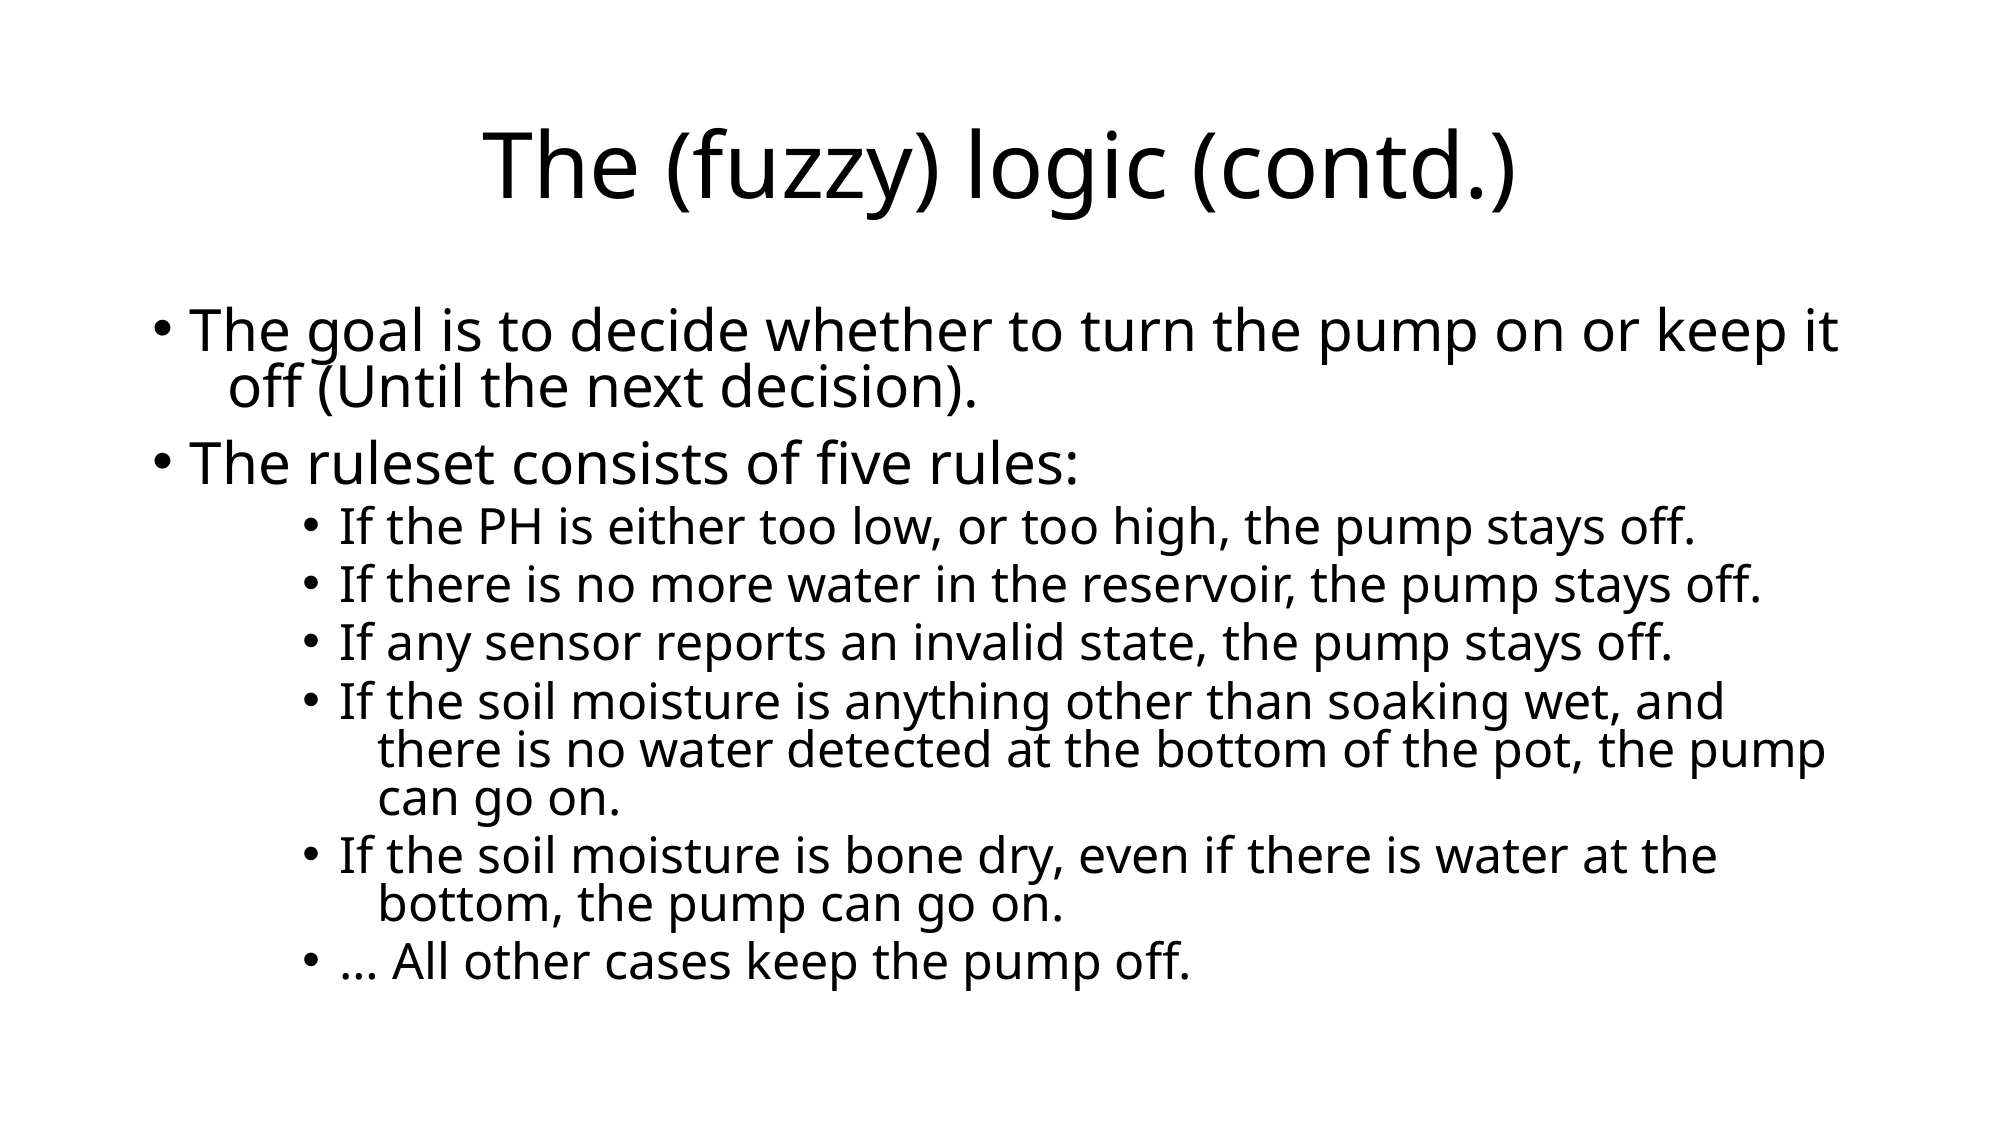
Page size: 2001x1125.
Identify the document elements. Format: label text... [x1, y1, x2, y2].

title The (fuzzy) logic (contd.) [137, 59, 1863, 278]
list The goal is to decide whether to turn the pump on or keep it off (Until the next decision). The ruleset consists of five rules: If the PH is either too low, or too high, the pump stays off. If there is no more water in the reservoir, the pump stays off. If any sensor reports an invalid state, the pump stays off. If the soil moisture is anything other than soaking wet, and there is no water detected at the bottom of the pot, the pump can go on. If the soil moisture is bone dry, even if there is water at the bottom, the pump can go on. … All other cases keep the pump off. [137, 299, 1863, 1014]
